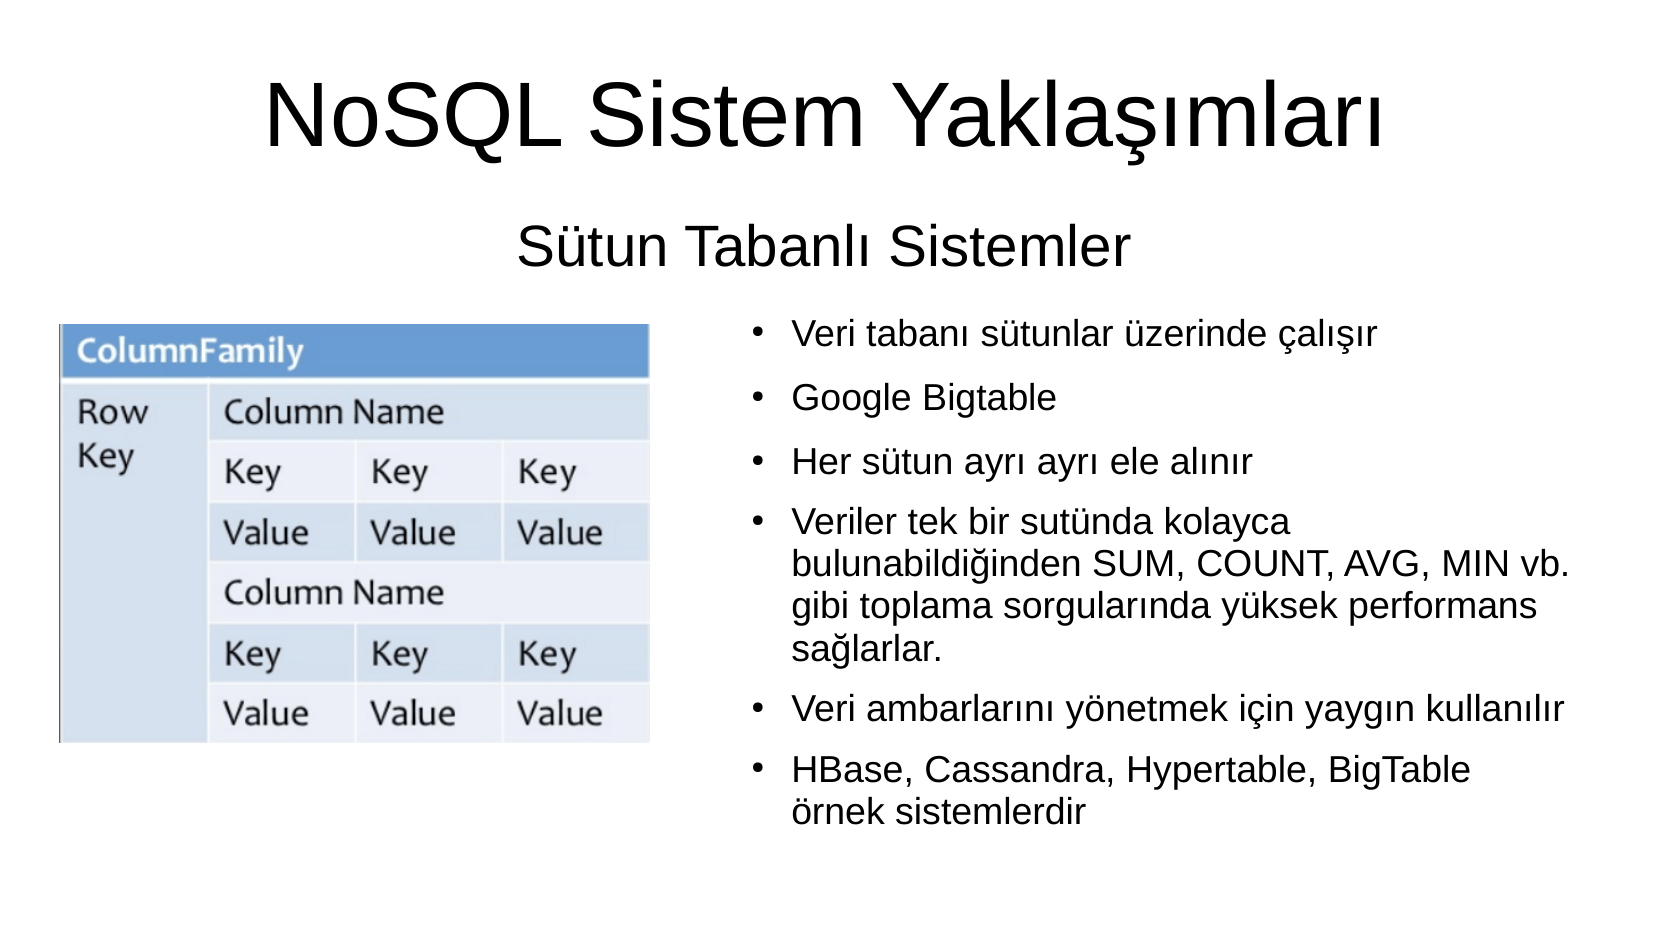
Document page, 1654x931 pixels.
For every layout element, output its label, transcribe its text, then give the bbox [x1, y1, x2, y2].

text_box Sütun Tabanlı Sistemler [501, 206, 1182, 325]
picture [59, 324, 650, 743]
title NoSQL Sistem Yaklaşımları [82, 37, 1571, 193]
list Veri tabanı sütunlar üzerinde çalışır Google Bigtable Her sütun ayrı ayrı ele alınır Veriler tek bir sutünda kolayca bulunabildiğinden SUM, COUNT, AVG, MIN vb. gibi toplama sorgularında yüksek performans sağlarlar. Veri ambarlarını yönetmek için yaygın kullanılır HBase, Cassandra, Hypertable, BigTable örnek sistemlerdir [738, 312, 1571, 852]
